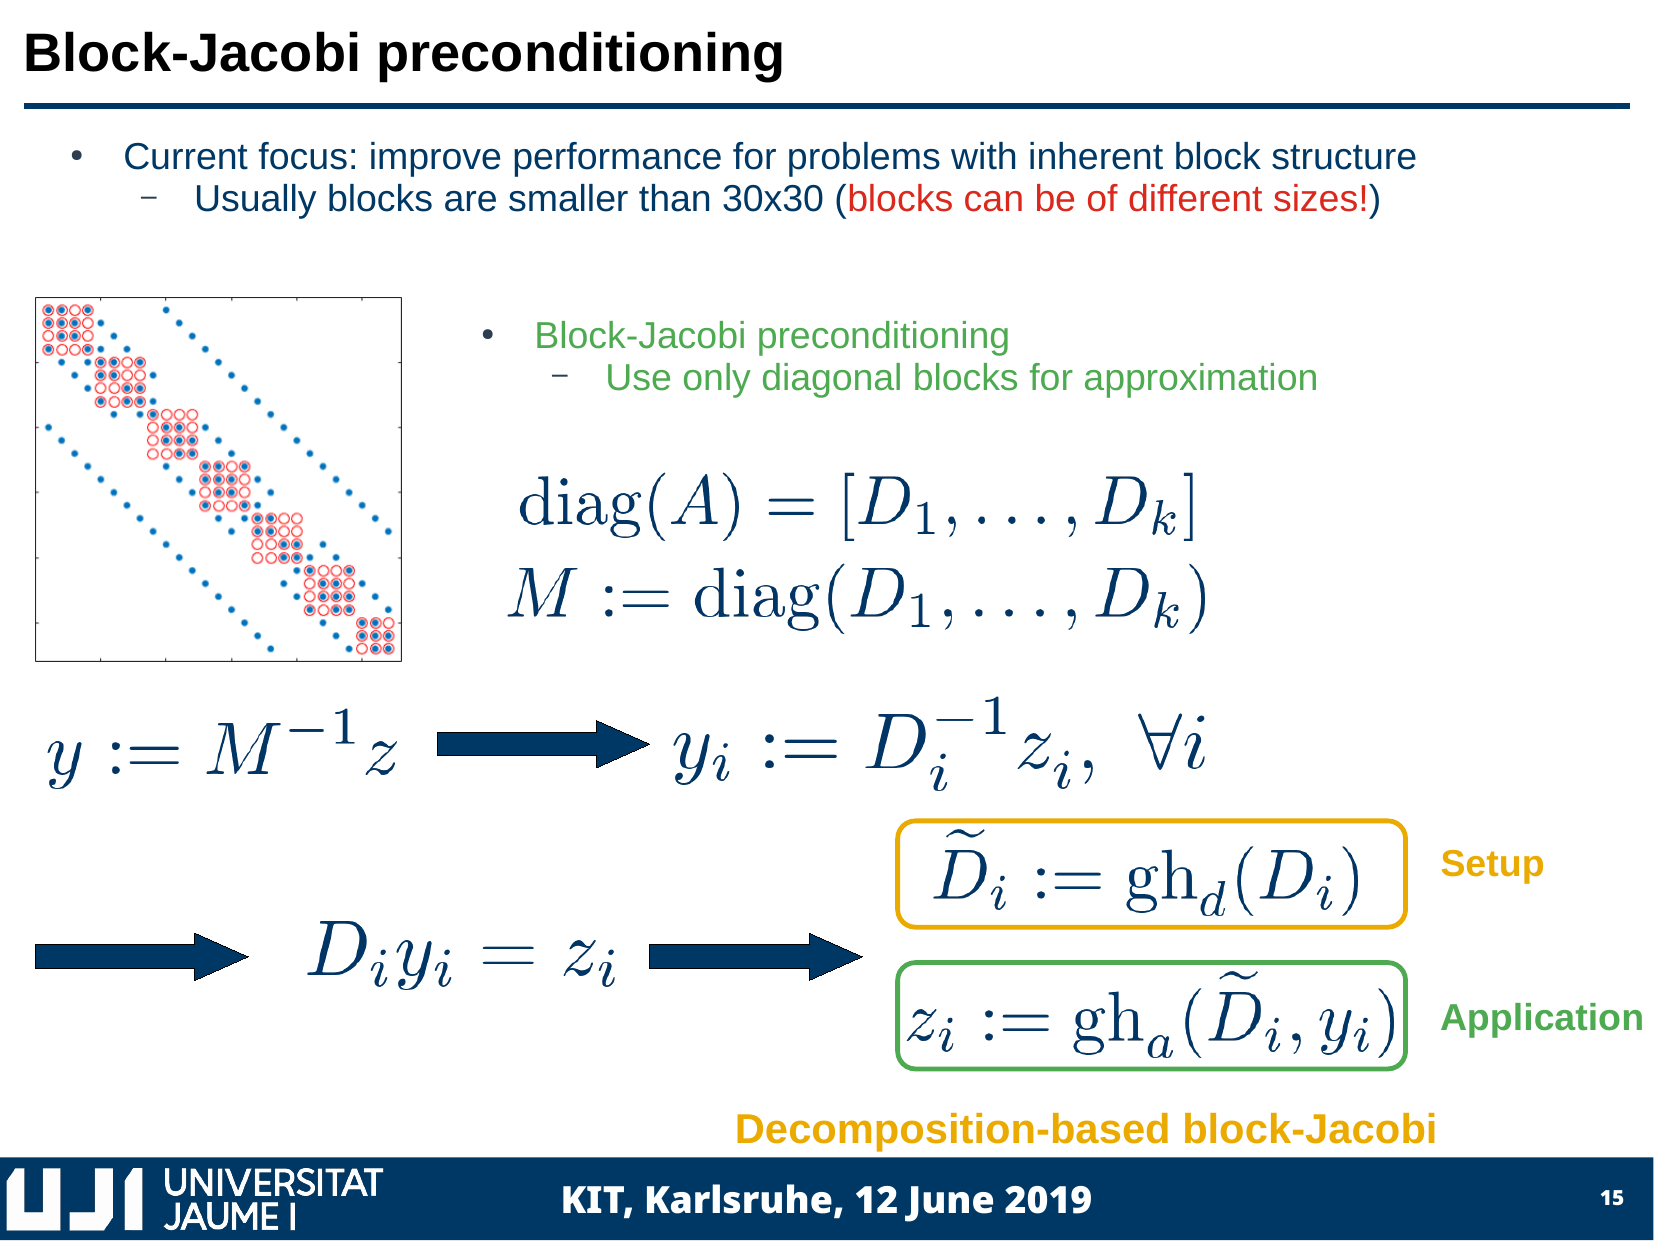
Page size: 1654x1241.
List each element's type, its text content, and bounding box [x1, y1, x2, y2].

text_box [649, 933, 863, 981]
picture [906, 971, 1394, 1058]
text_box Setup [1425, 835, 1560, 893]
picture [47, 708, 397, 789]
picture [673, 696, 1205, 791]
text_box [35, 933, 249, 981]
picture [0, 1158, 390, 1241]
picture [933, 829, 1358, 916]
text_box Decomposition-based block-Jacobi [720, 1098, 1453, 1160]
picture [519, 472, 1193, 541]
text_box Current focus: improve performance for problems with inherent block structure Usually blocks are smaller than 30x30 (blocks can be of different sizes!) [37, 128, 1583, 260]
picture [307, 921, 615, 990]
text_box Application [1425, 988, 1654, 1046]
text_box [437, 720, 650, 768]
title Block-Jacobi preconditioning [23, 0, 1630, 107]
text_box Block-Jacobi preconditioning Use only diagonal blocks for approximation [448, 307, 1424, 414]
picture [507, 563, 1205, 634]
picture [35, 297, 402, 662]
